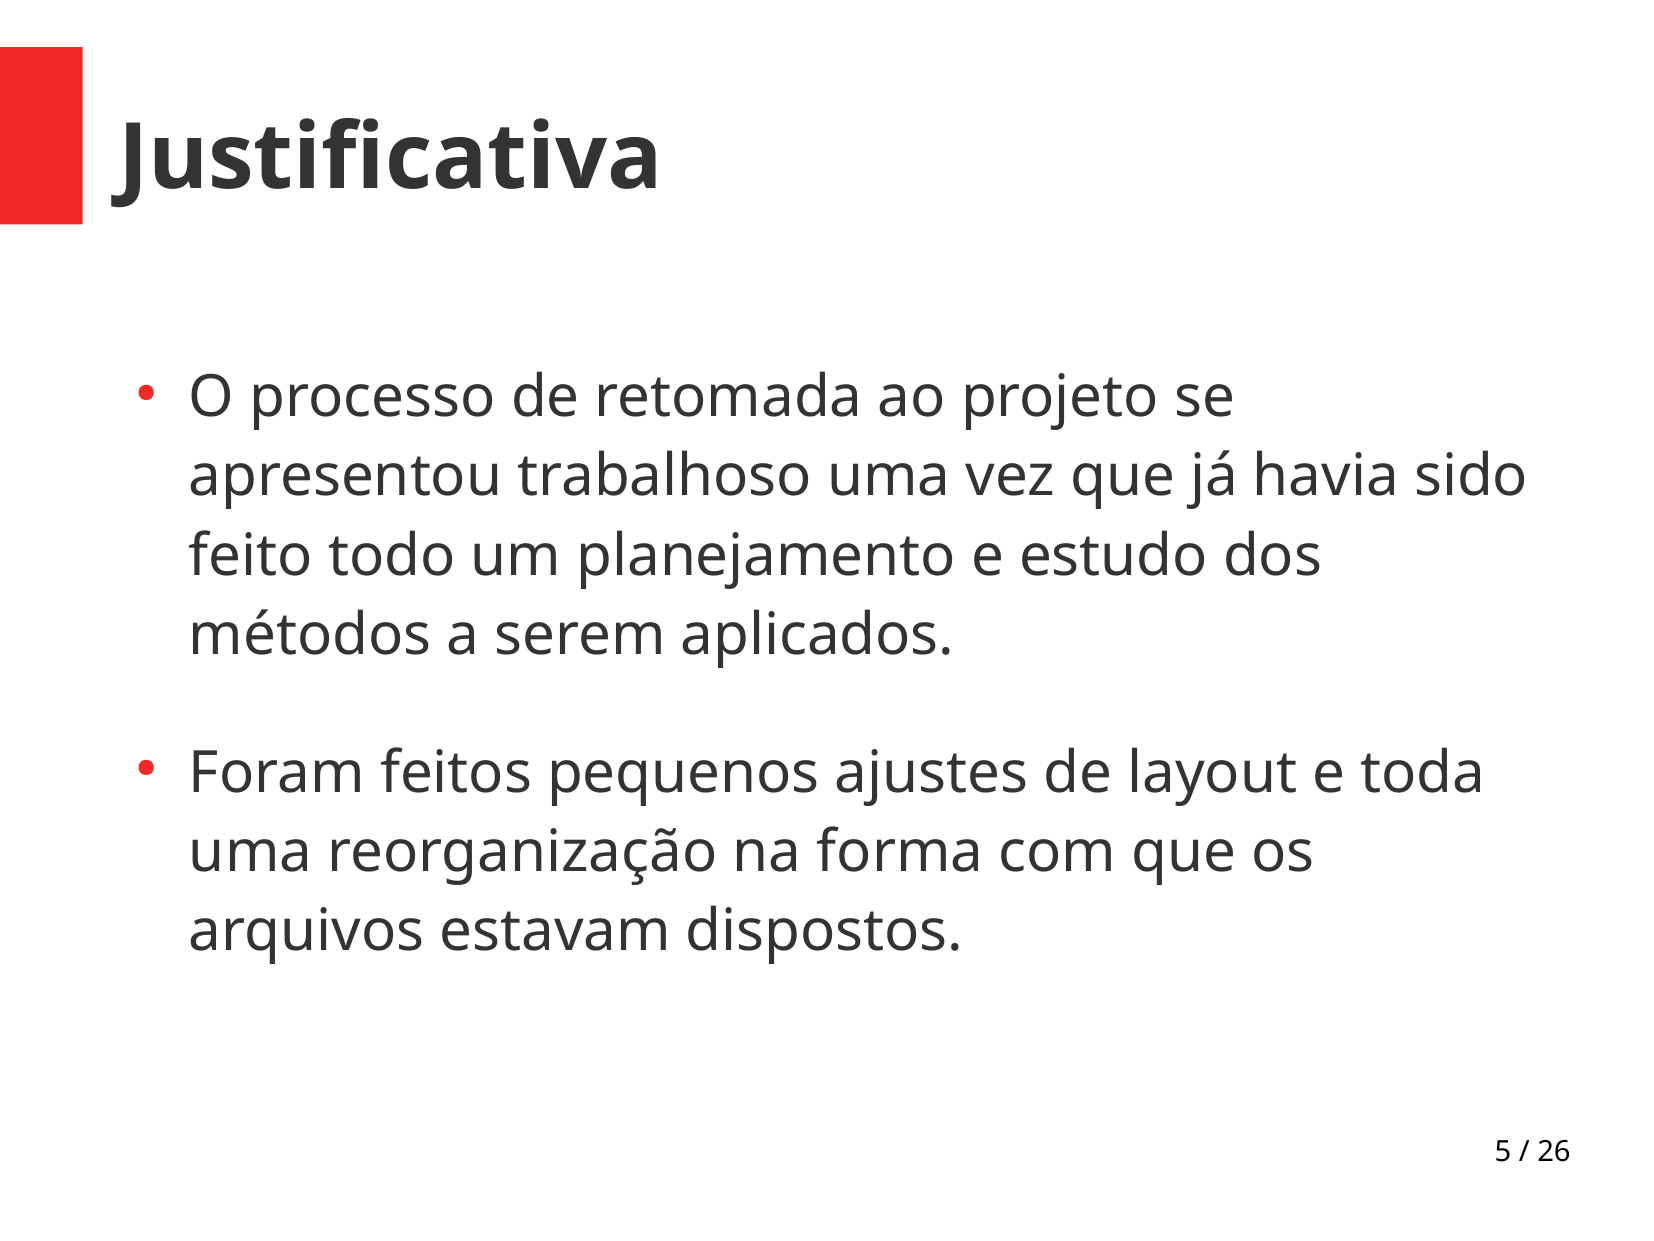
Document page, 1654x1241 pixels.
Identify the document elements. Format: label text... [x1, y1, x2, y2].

list Foram feitos pequenos ajustes de layout e toda uma reorganização na forma com que os arquivos estavam dispostos. [118, 730, 1536, 1074]
title Justificativa [118, 49, 1571, 257]
list O processo de retomada ao projeto se apresentou trabalhoso uma vez que já havia sido feito todo um planejamento e estudo dos métodos a serem aplicados. [118, 354, 1536, 698]
